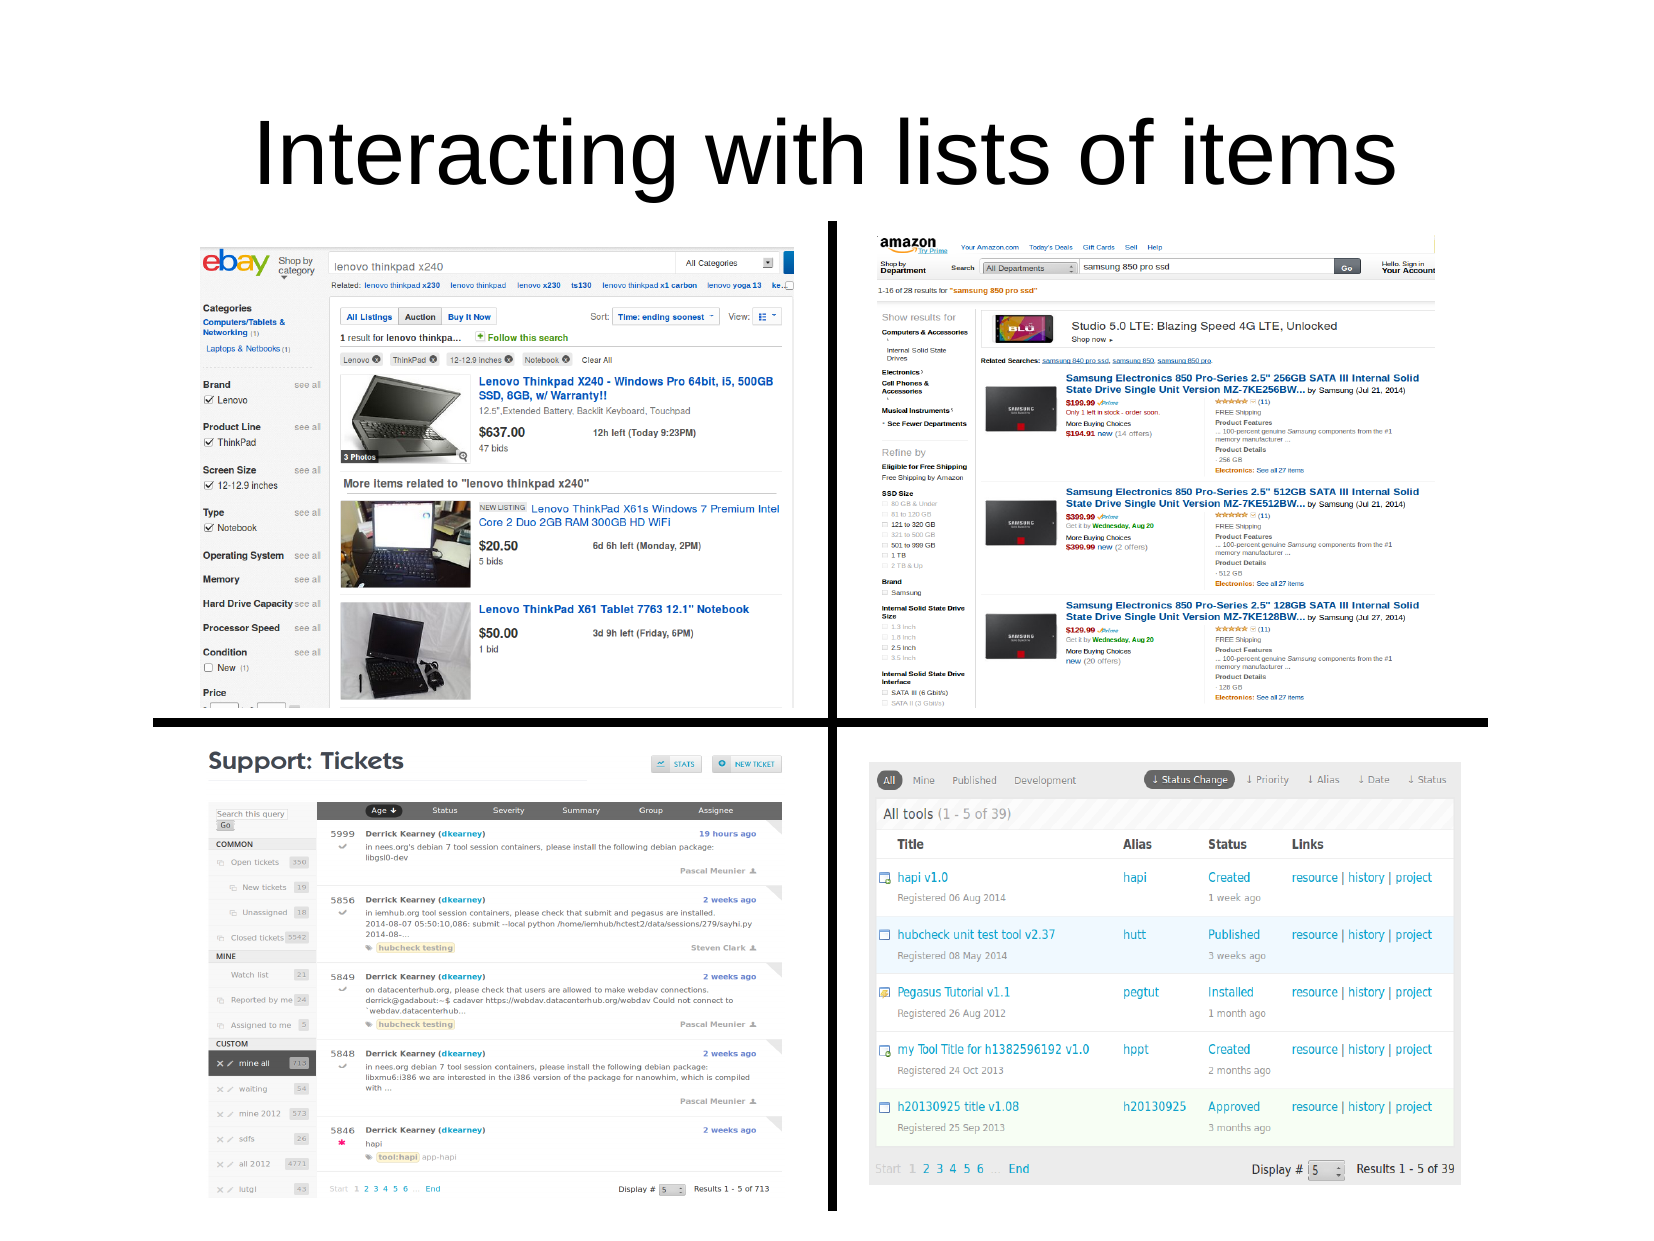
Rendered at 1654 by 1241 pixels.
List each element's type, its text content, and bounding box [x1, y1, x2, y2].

picture [200, 247, 794, 708]
picture [206, 751, 785, 1198]
title Interacting with lists of items [82, 49, 1571, 257]
picture [877, 235, 1435, 708]
picture [869, 762, 1461, 1185]
